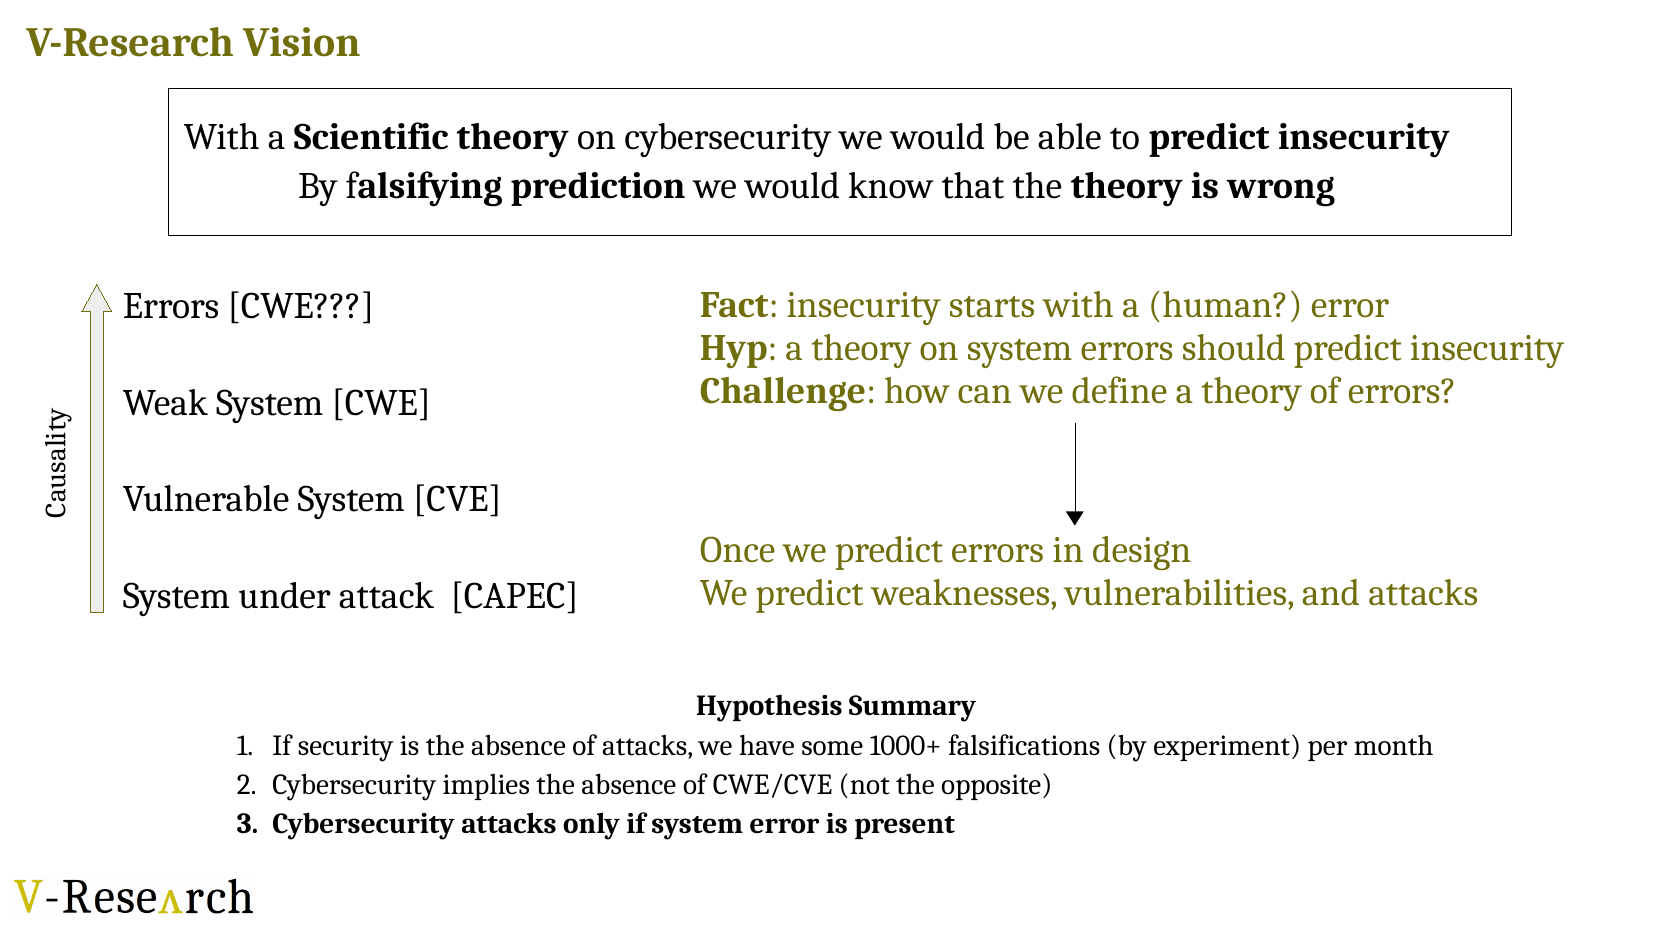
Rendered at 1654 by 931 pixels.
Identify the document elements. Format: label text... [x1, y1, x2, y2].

text_box Hypothesis Summary If security is the absence of attacks, we have some 1000+ falsifications (by experiment) per month Cybersecurity implies the absence of CWE/CVE (not the opposite) Cybersecurity attacks only if system error is present [222, 681, 1524, 857]
text_box System under attack [CAPEC] [108, 566, 615, 626]
text_box Fact: insecurity starts with a (human?) error Hyp: a theory on system errors should predict insecurity Challenge: how can we define a theory of errors? [685, 275, 1646, 423]
text_box With a Scientific theory on cybersecurity we would be able to predict insecurity By falsifying prediction we would know that the theory is wrong [168, 88, 1512, 236]
text_box Vulnerable System [CVE] [108, 470, 534, 530]
text_box V-Research Vision [11, 11, 1642, 76]
picture [11, 876, 256, 916]
text_box Once we predict errors in design We predict weaknesses, vulnerabilities, and attacks [685, 521, 1534, 625]
text_box Errors [CWE???] [108, 277, 401, 337]
text_box Weak System [CWE] [108, 373, 461, 433]
text_box Causality [31, 388, 81, 533]
text_box [81, 284, 112, 613]
